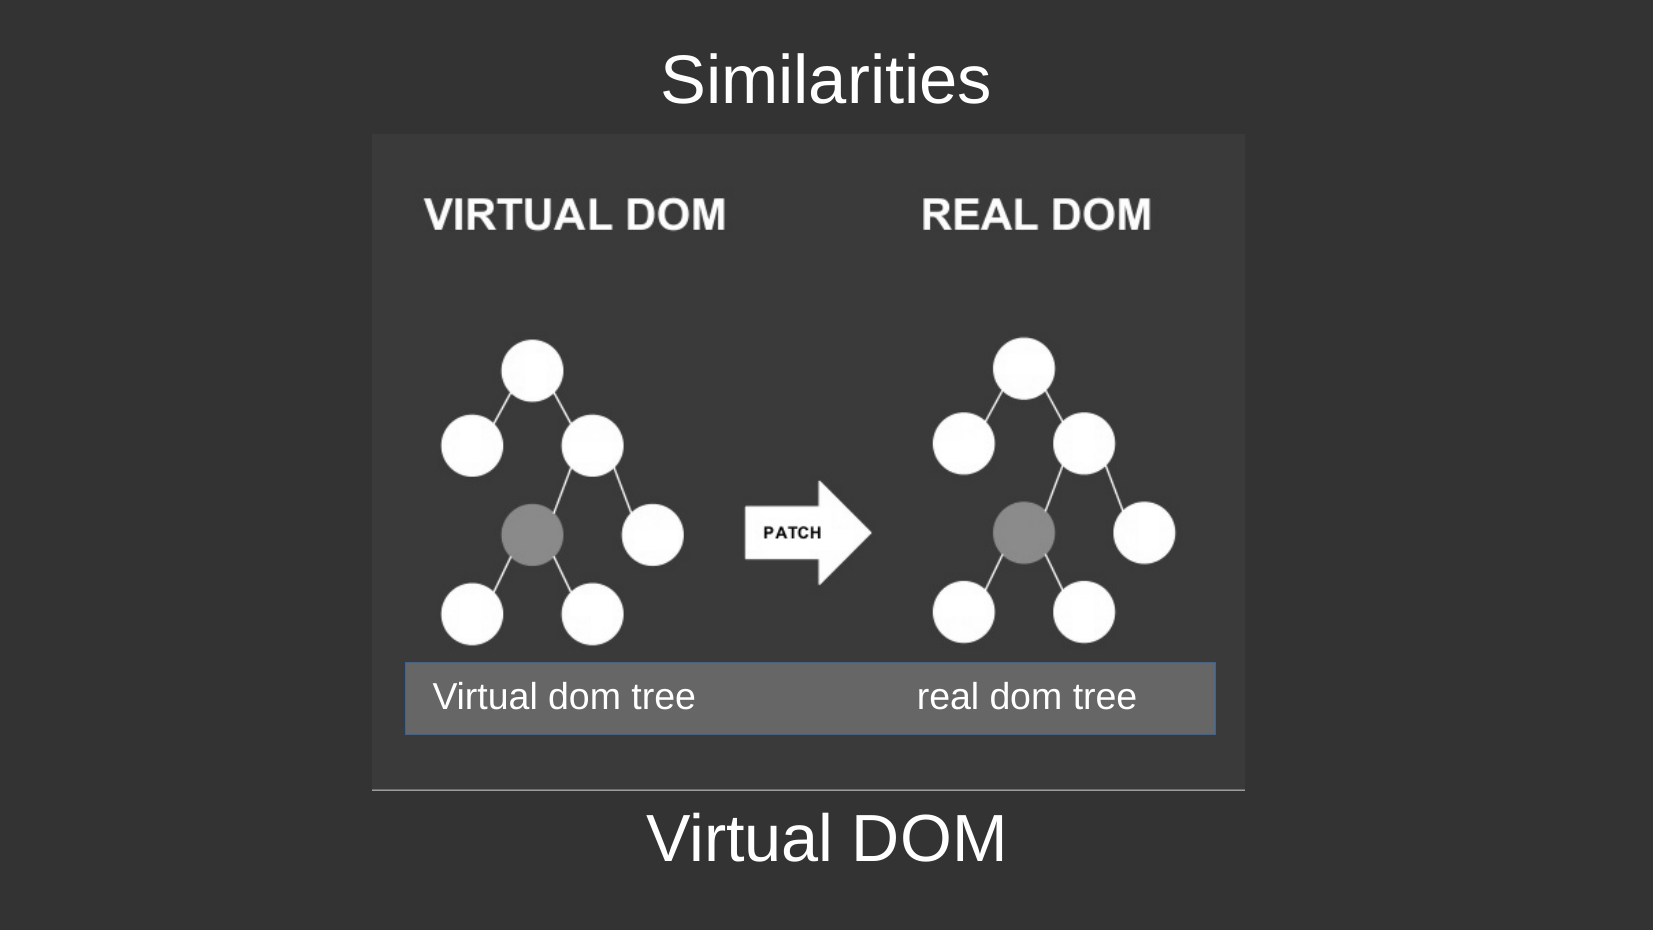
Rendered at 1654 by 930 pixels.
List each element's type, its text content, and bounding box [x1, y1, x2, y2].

title Similarities [82, 1, 1571, 157]
title Virtual DOM [82, 734, 1571, 930]
text_box real dom tree [902, 667, 1153, 725]
text_box [405, 662, 1216, 735]
text_box Virtual dom tree [417, 667, 711, 725]
picture [372, 134, 1245, 791]
